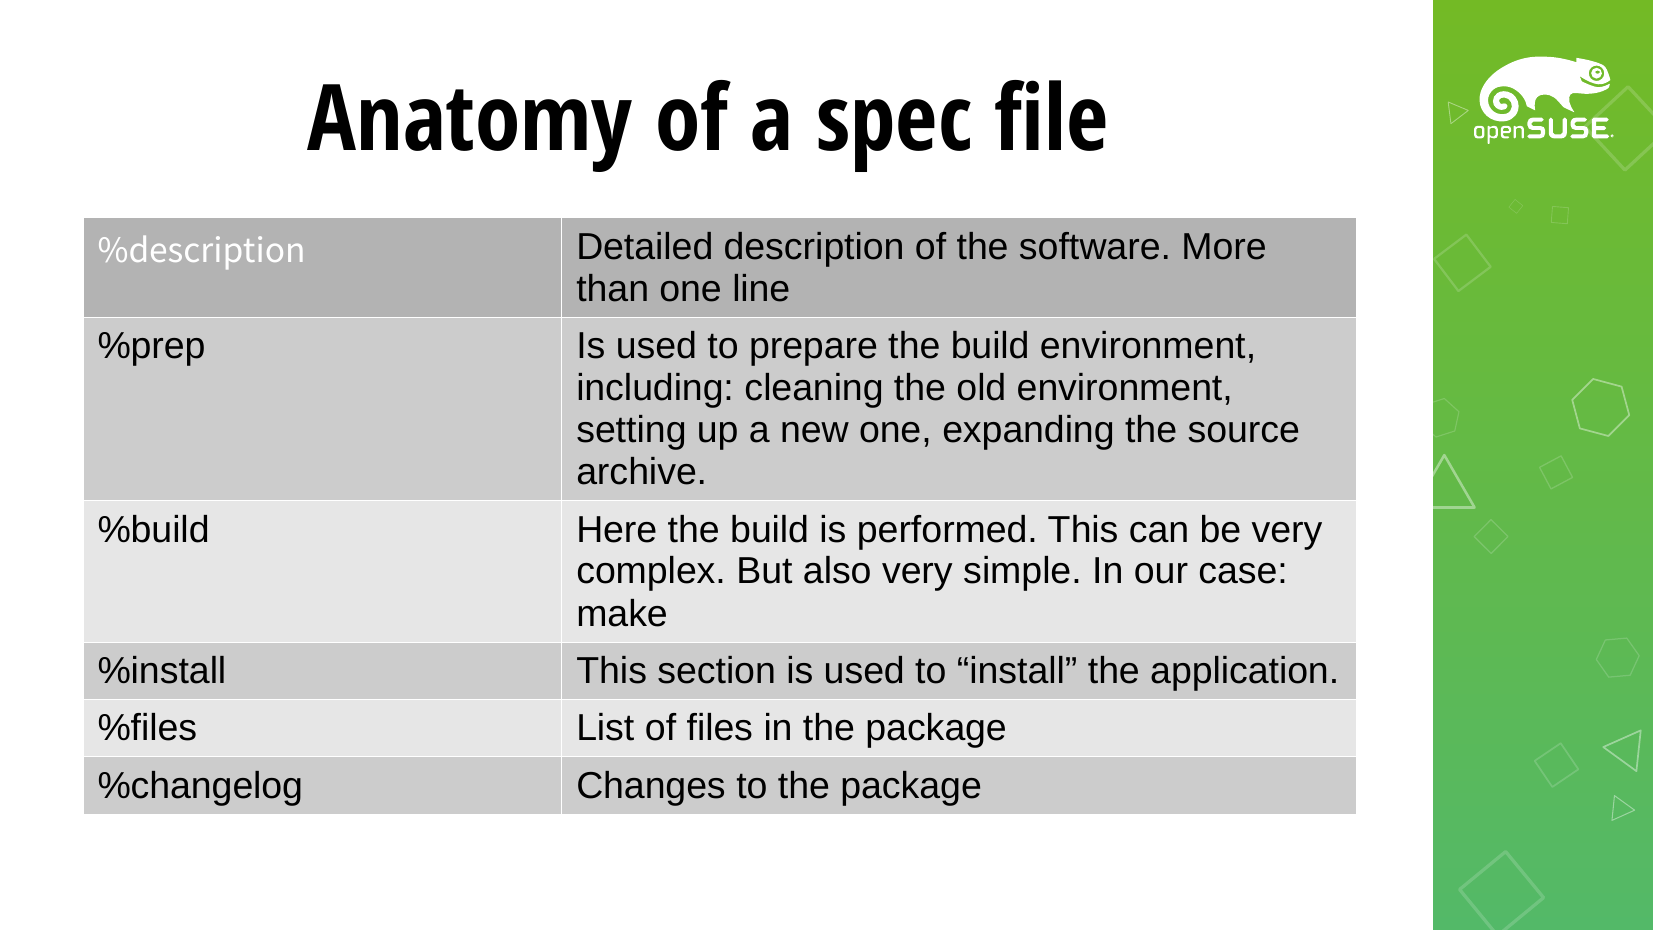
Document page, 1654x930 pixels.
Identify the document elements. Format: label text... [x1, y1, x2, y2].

table_cell %changelog [84, 757, 561, 814]
table_header %description [84, 218, 561, 317]
table_cell %prep [84, 318, 561, 500]
table_cell %install [84, 643, 561, 699]
table_cell List of files in the package [562, 700, 1356, 756]
table_cell Changes to the package [562, 757, 1356, 814]
table_cell %files [84, 700, 561, 756]
table_cell Here the build is performed. This can be very complex. But also very simple. In our case: make [562, 501, 1356, 642]
table_cell Is used to prepare the build environment, including: cleaning the old environment, setting up a new one, expanding the source archive. [562, 318, 1356, 500]
title Anatomy of a spec file [82, 37, 1336, 193]
table_header Detailed description of the software. More than one line [562, 218, 1356, 317]
table_cell %build [84, 501, 561, 642]
table_cell This section is used to “install” the application. [562, 643, 1356, 699]
